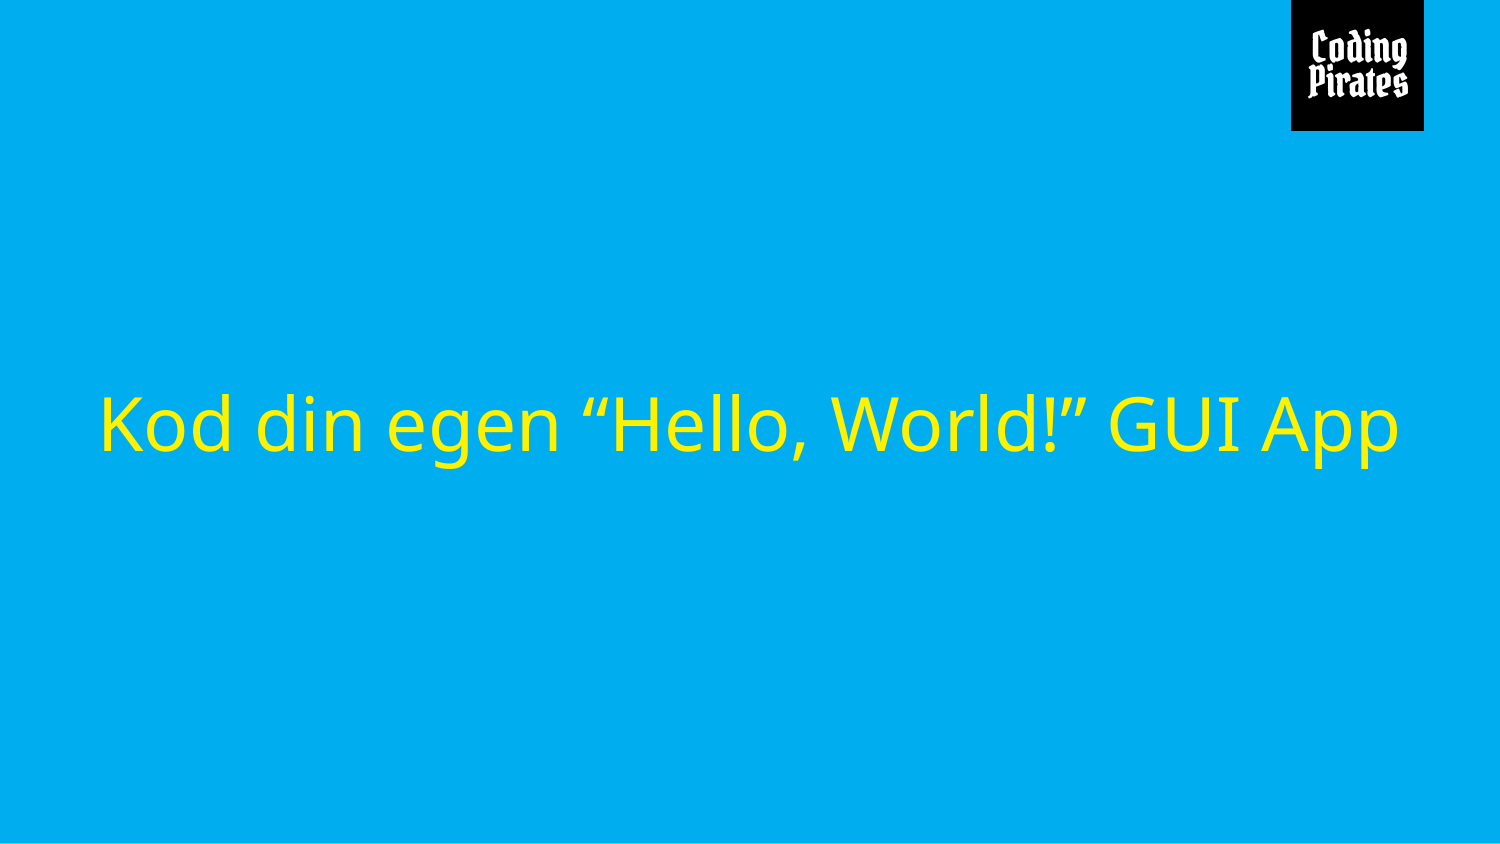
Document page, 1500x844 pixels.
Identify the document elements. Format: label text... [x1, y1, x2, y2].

picture [1292, 0, 1423, 130]
title Kod din egen “Hello, World!” GUI App [51, 352, 1449, 491]
